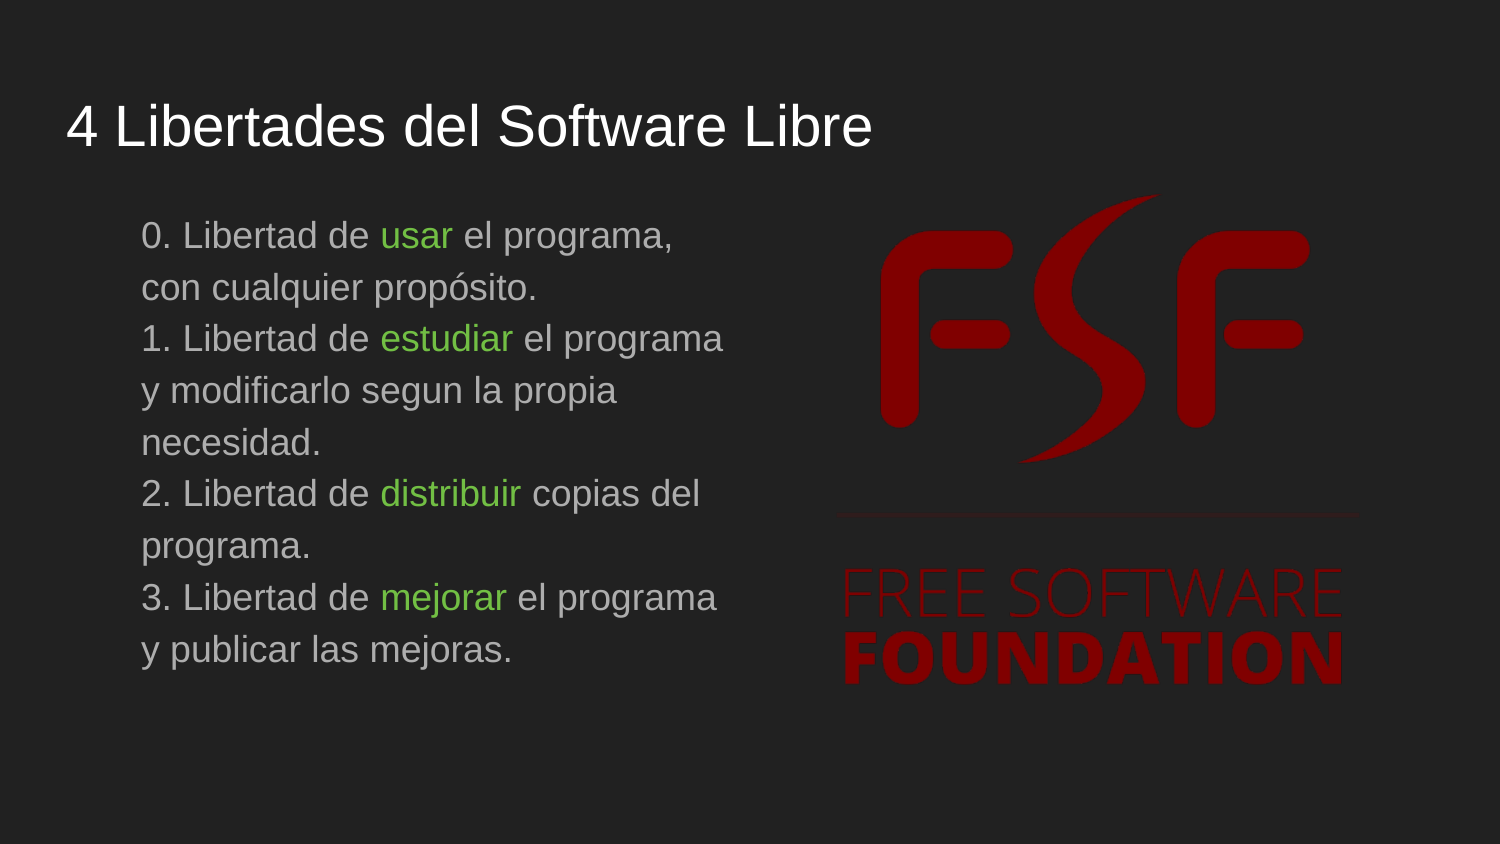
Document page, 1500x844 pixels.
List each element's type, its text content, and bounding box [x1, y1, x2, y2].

title 4 Libertades del Software Libre [51, 72, 720, 167]
picture [720, 44, 1471, 796]
list 0. Libertad de usar el programa, con cualquier propósito. 1. Libertad de estudiar el programa y modificarlo segun la propia necesidad. 2. Libertad de distribuir copias del programa. 3. Libertad de mejorar el programa y publicar las mejoras. [51, 189, 720, 750]
